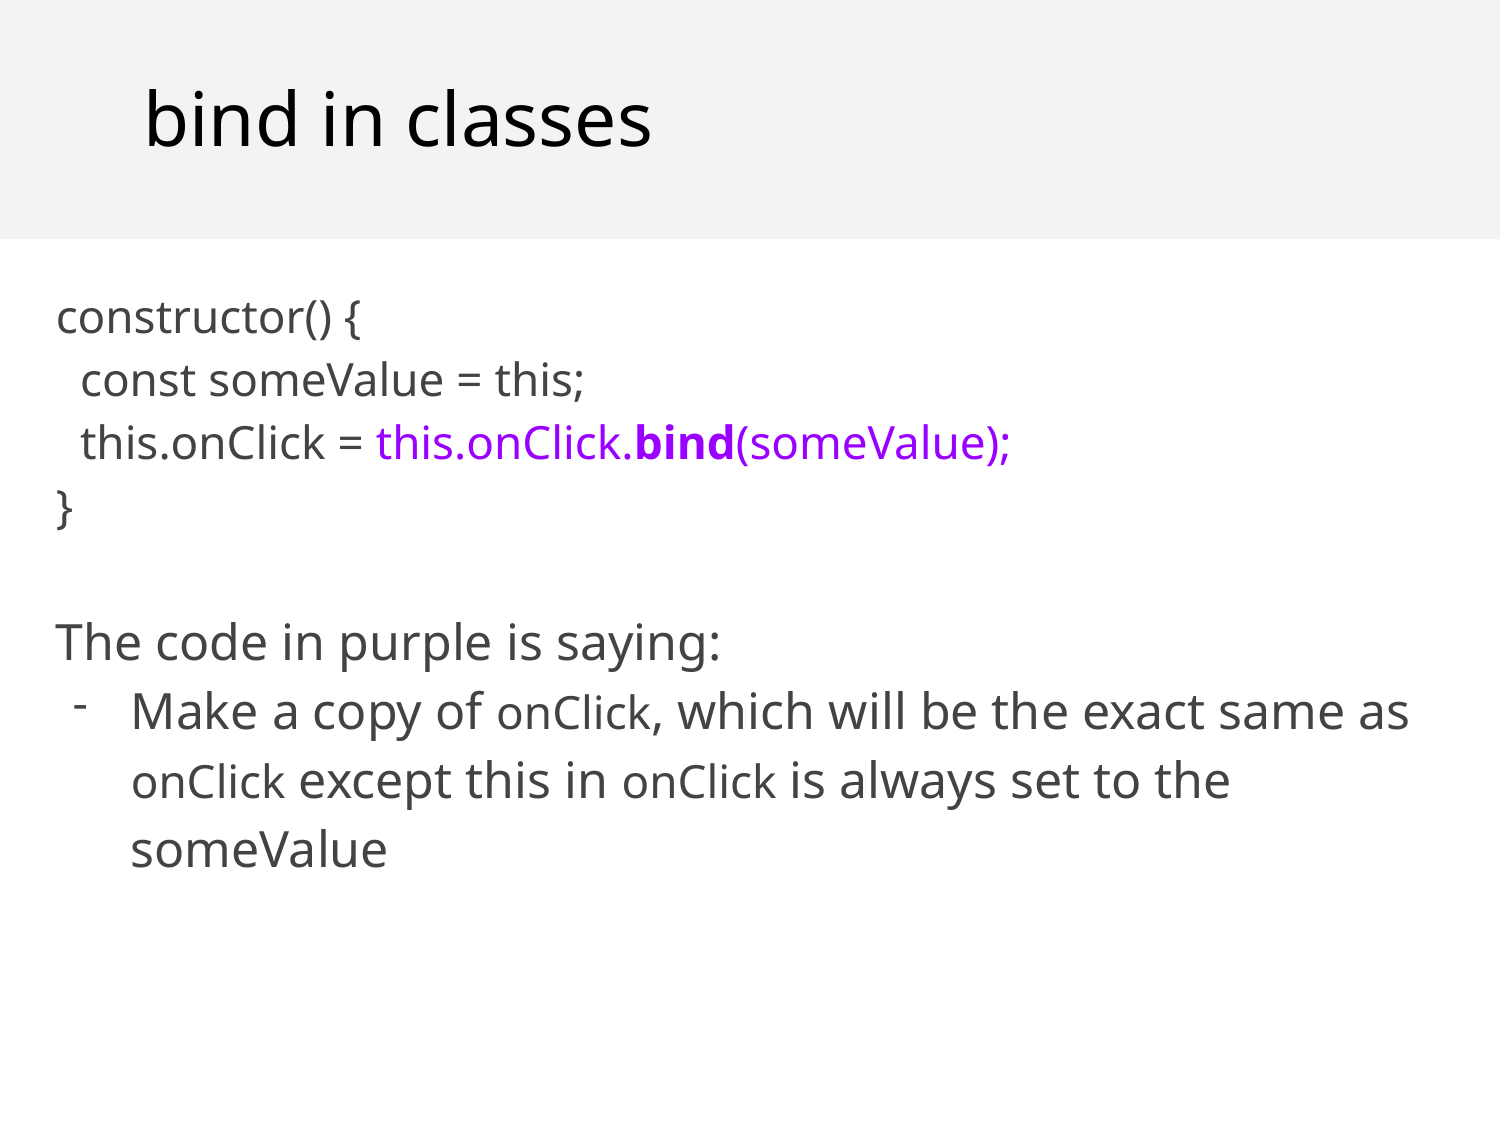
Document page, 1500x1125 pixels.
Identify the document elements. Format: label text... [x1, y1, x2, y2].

title bind in classes [128, 56, 1372, 183]
list constructor() { const someValue = this; this.onClick = this.onClick.bind(someValue); } The code in purple is saying: Make a copy of onClick, which will be the exact same as onClick except this in onClick is always set to the someValue [40, 264, 1474, 1046]
